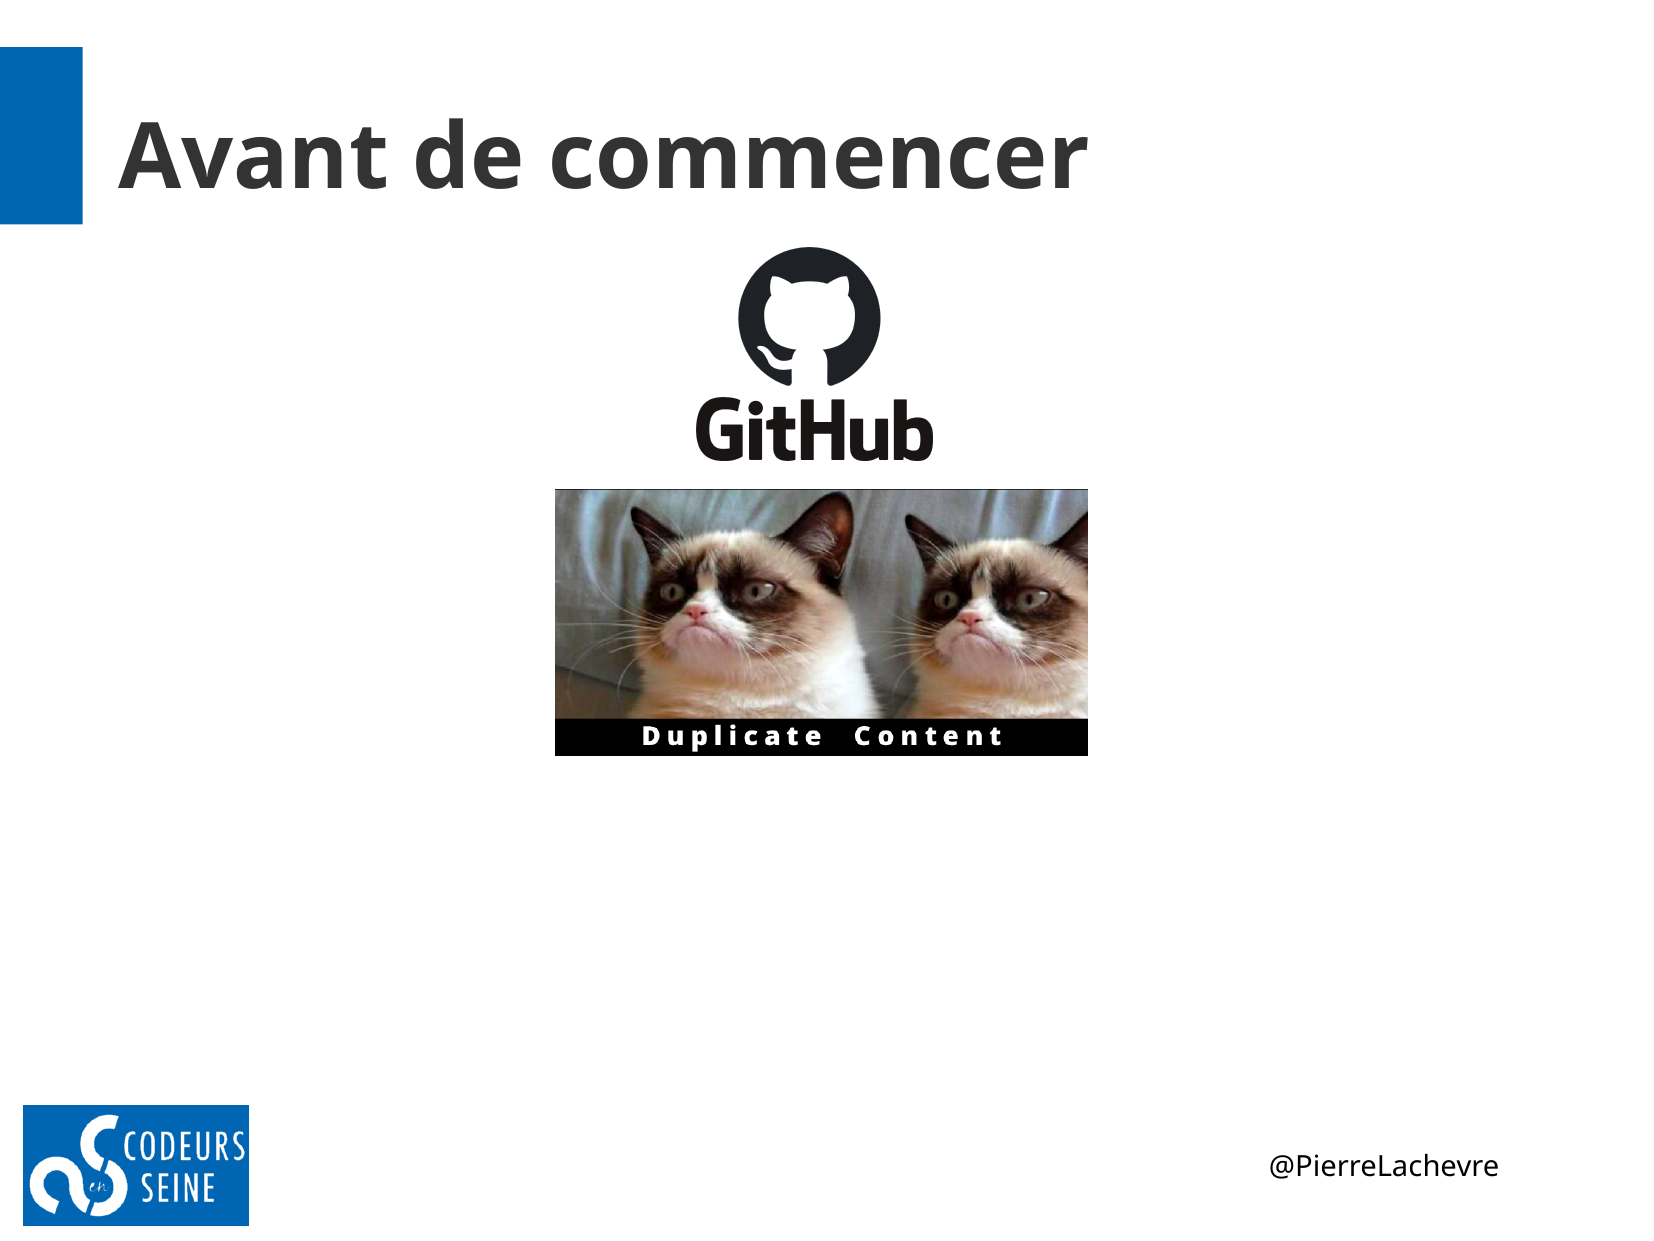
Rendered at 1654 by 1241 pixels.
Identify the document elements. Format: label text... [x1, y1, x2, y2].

title Avant de commencer [118, 49, 1571, 257]
picture [23, 1105, 249, 1226]
picture [696, 247, 933, 461]
picture [555, 489, 1088, 756]
